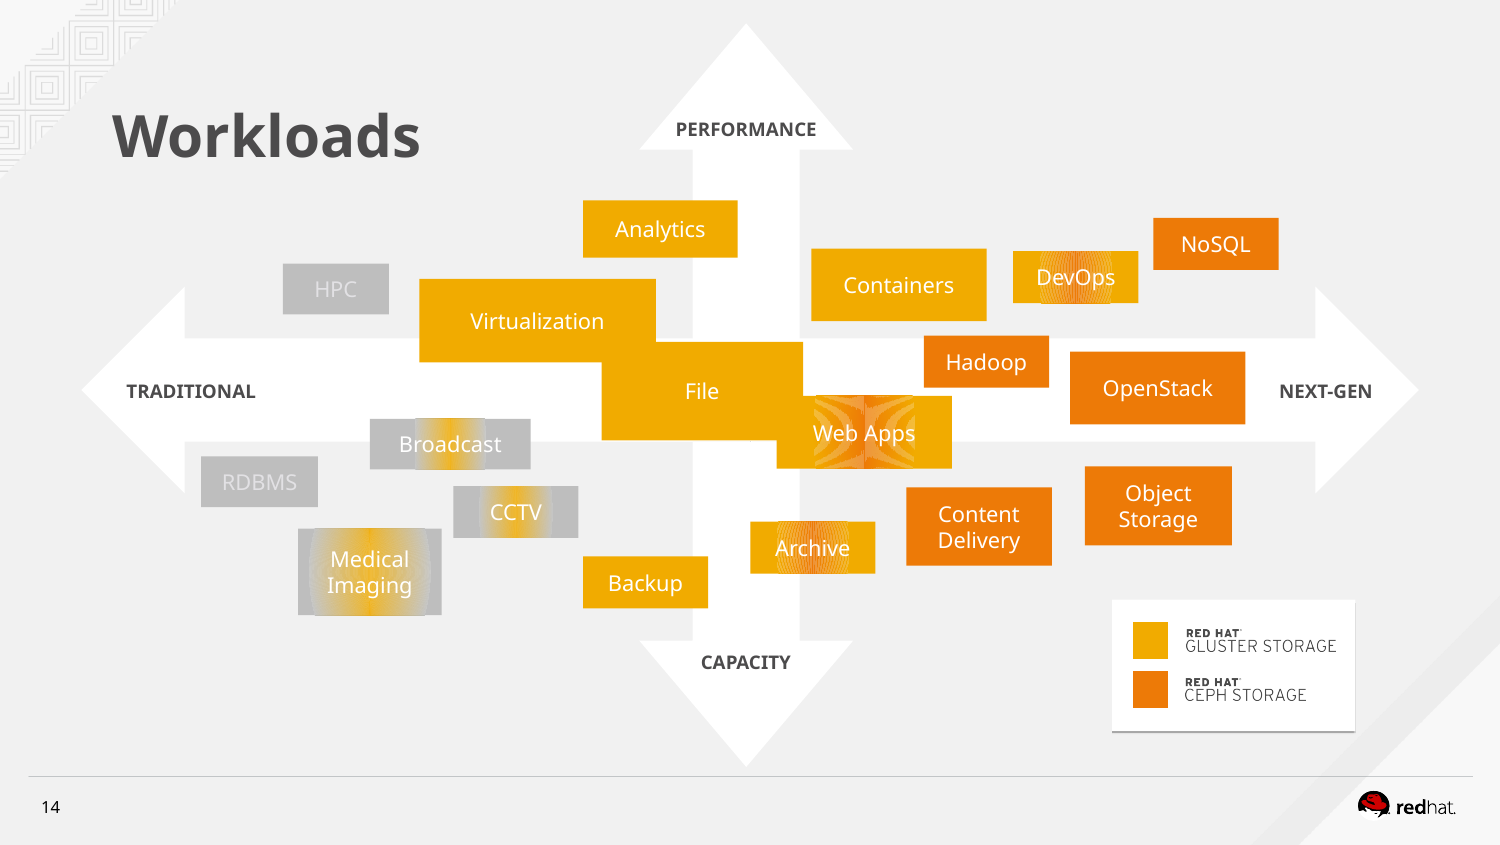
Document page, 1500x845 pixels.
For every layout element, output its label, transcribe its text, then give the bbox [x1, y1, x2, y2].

picture [0, 0, 1500, 845]
text_box Broadcast [369, 418, 531, 470]
text_box Content Delivery [906, 487, 1052, 566]
text_box Containers [811, 248, 987, 322]
slide_number 35 [0, 787, 75, 833]
text_box HPC [282, 263, 389, 315]
text_box File [601, 341, 804, 441]
text_box CAPACITY [678, 643, 813, 681]
text_box DevOps [1013, 251, 1139, 304]
text_box [81, 286, 854, 767]
text_box Backup [583, 556, 709, 609]
text_box Medical Imaging [298, 528, 442, 616]
text_box [1112, 599, 1356, 732]
text_box Object Storage [1084, 466, 1232, 546]
text_box RDBMS [201, 456, 318, 508]
text_box Virtualization [419, 278, 656, 363]
text_box Web Apps [776, 395, 952, 469]
title Workloads [112, 0, 1388, 169]
text_box NEXT-GEN [1260, 372, 1392, 411]
text_box TRADITIONAL [105, 372, 277, 411]
text_box NoSQL [1153, 217, 1279, 270]
text_box Analytics [583, 200, 738, 258]
text_box CCTV [453, 486, 579, 538]
text_box Hadoop [923, 335, 1050, 388]
text_box Archive [750, 521, 876, 574]
text_box OpenStack [1070, 351, 1246, 425]
text_box [656, 169, 1419, 494]
